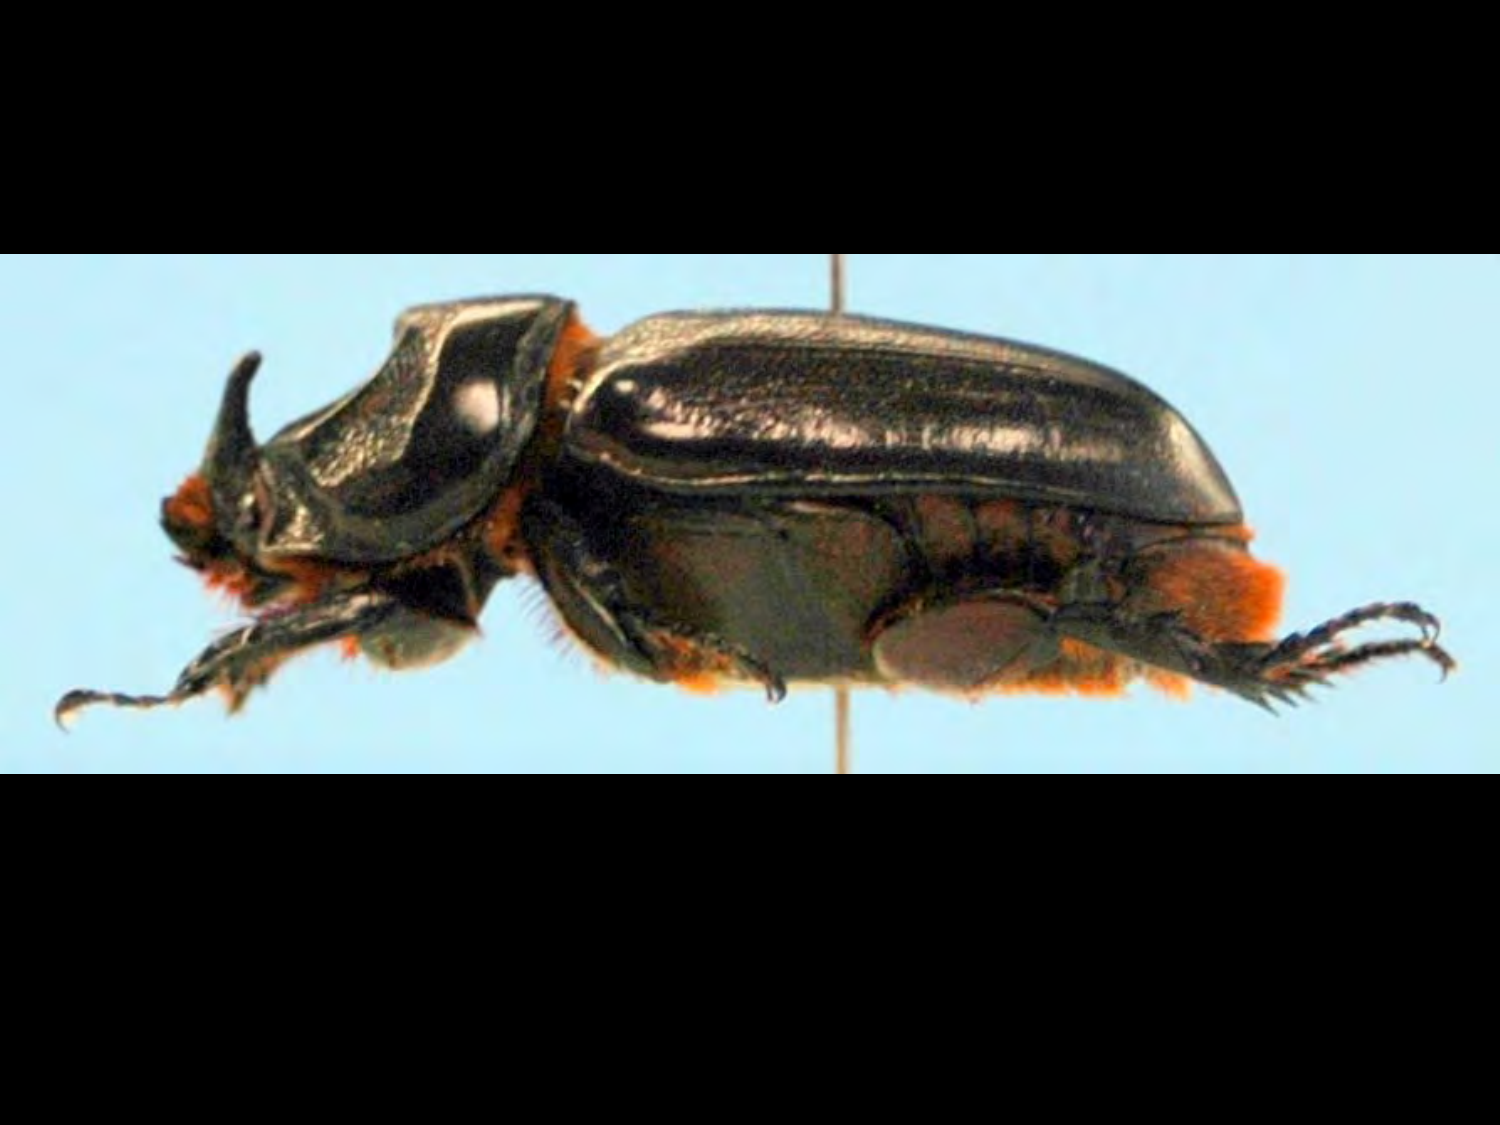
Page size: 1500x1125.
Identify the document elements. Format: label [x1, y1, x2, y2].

picture [0, 254, 1500, 774]
